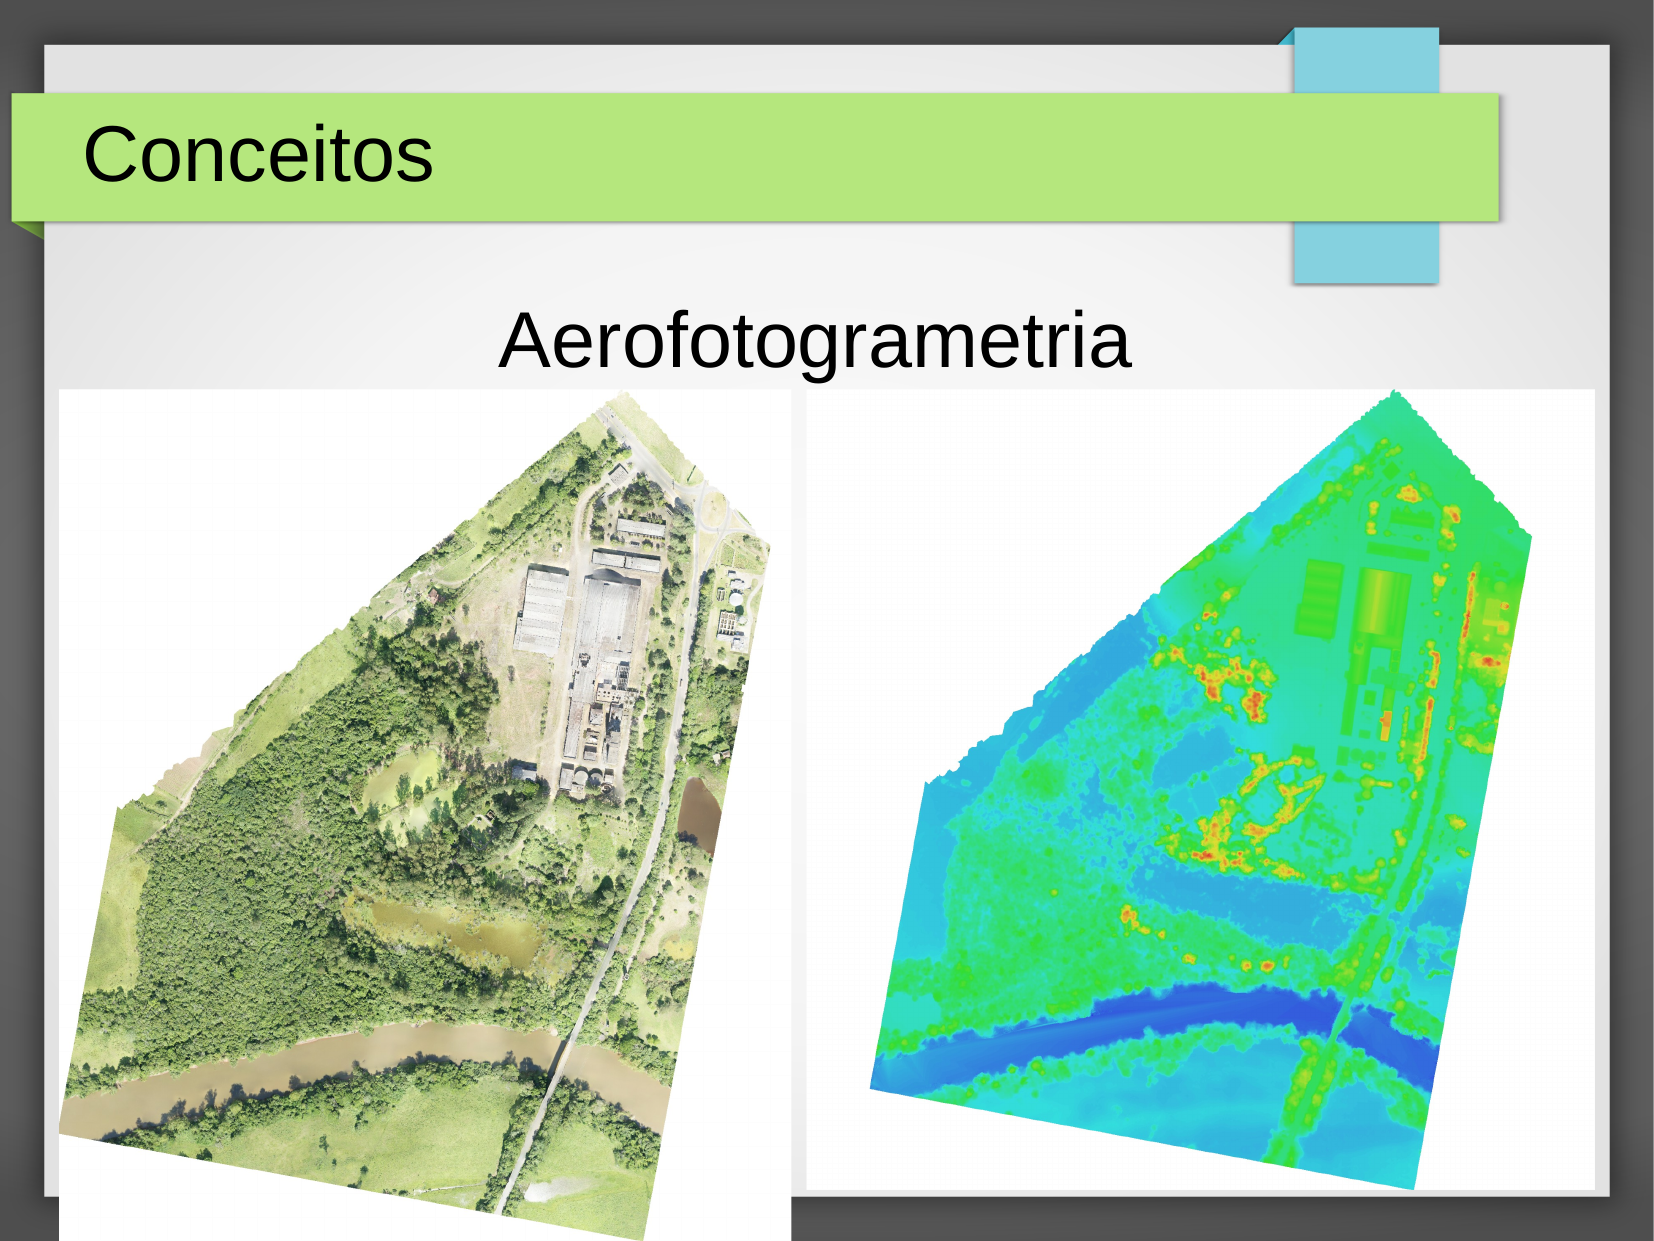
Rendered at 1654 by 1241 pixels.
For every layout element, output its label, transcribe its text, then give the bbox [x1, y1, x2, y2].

list Aerofotogrametria [82, 295, 1571, 1015]
picture [0, 0, 1654, 1241]
title Conceitos [82, 94, 1264, 213]
